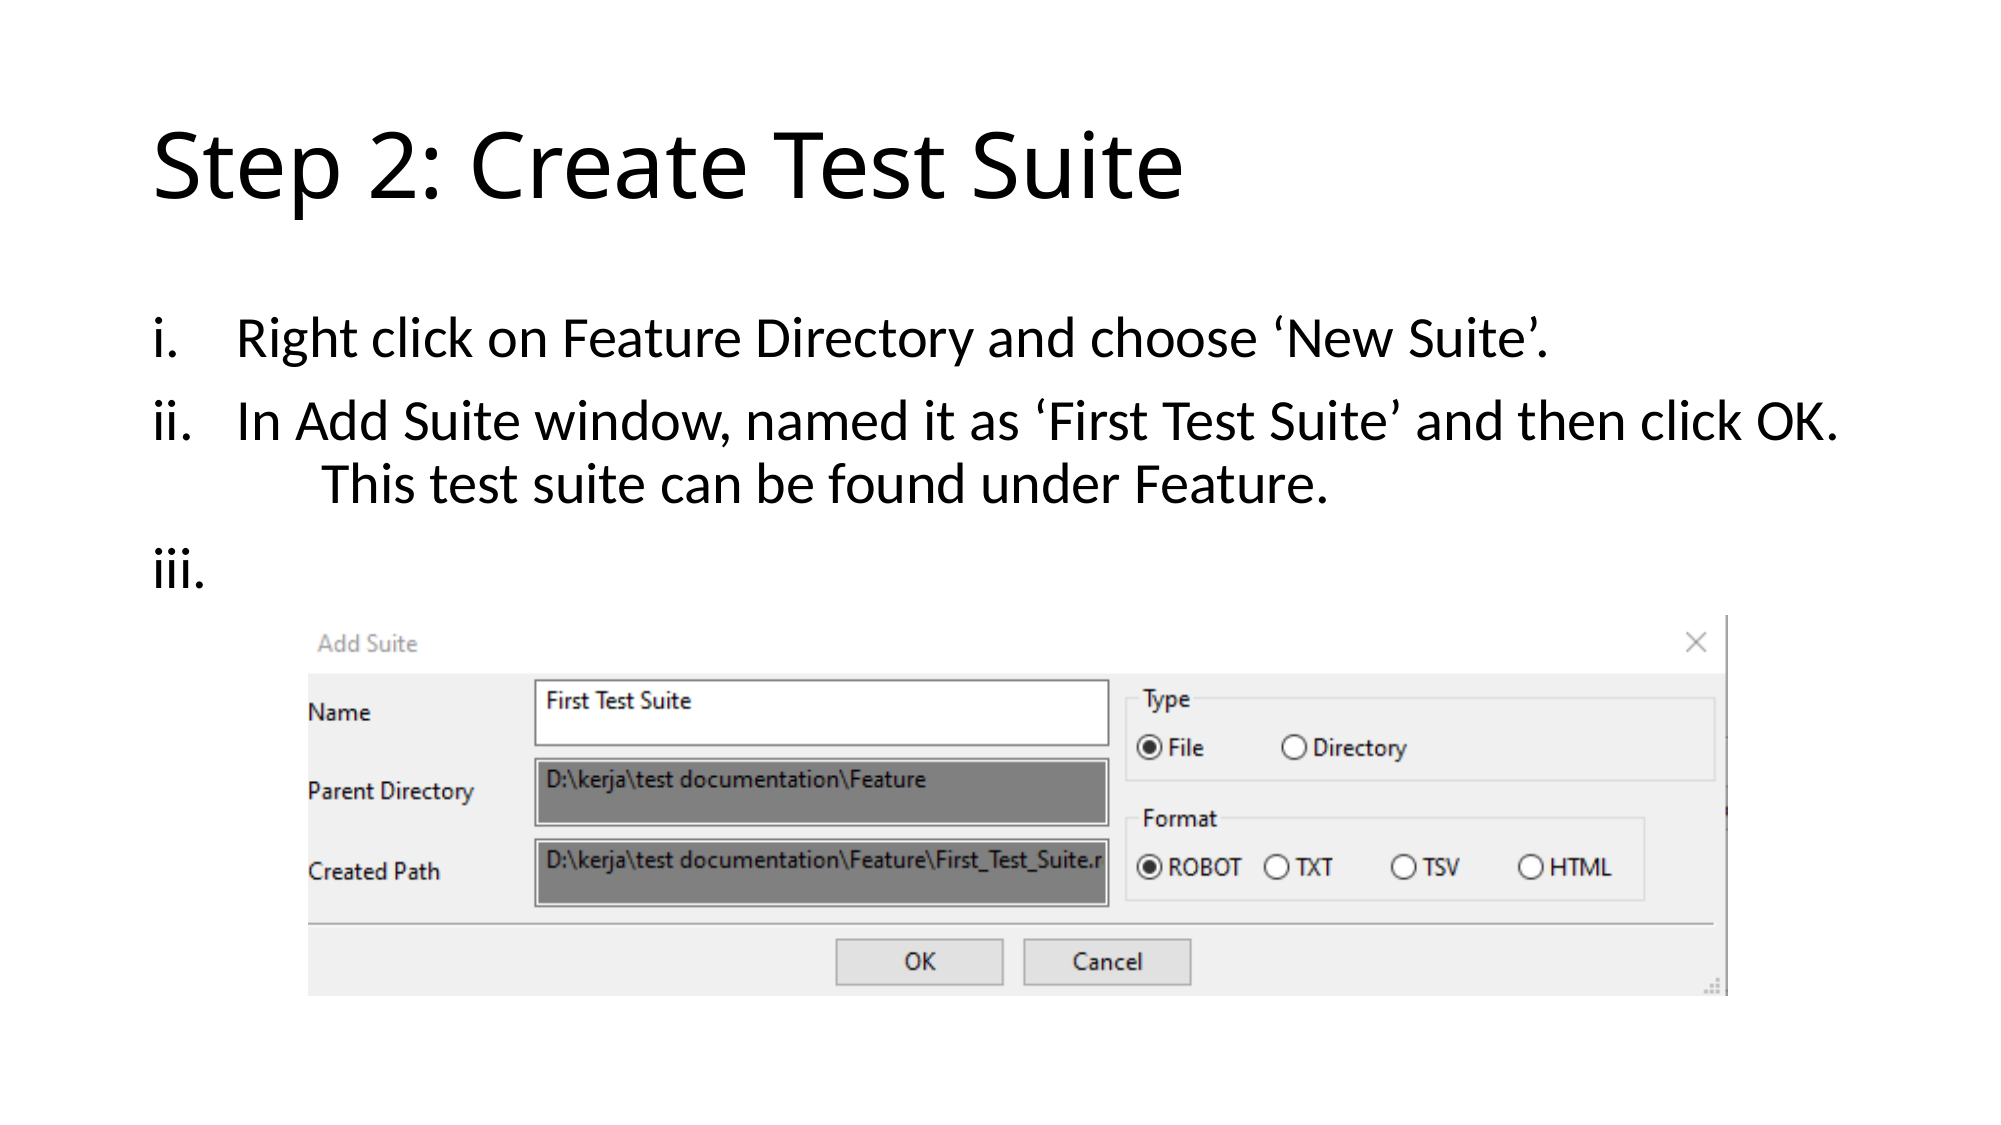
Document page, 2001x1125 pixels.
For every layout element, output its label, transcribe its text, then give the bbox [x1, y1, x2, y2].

picture [308, 615, 1728, 996]
title Step 2: Create Test Suite [137, 59, 1863, 278]
list Right click on Feature Directory and choose ‘New Suite’. In Add Suite window, named it as ‘First Test Suite’ and then click OK. This test suite can be found under Feature. [137, 299, 1863, 1014]
